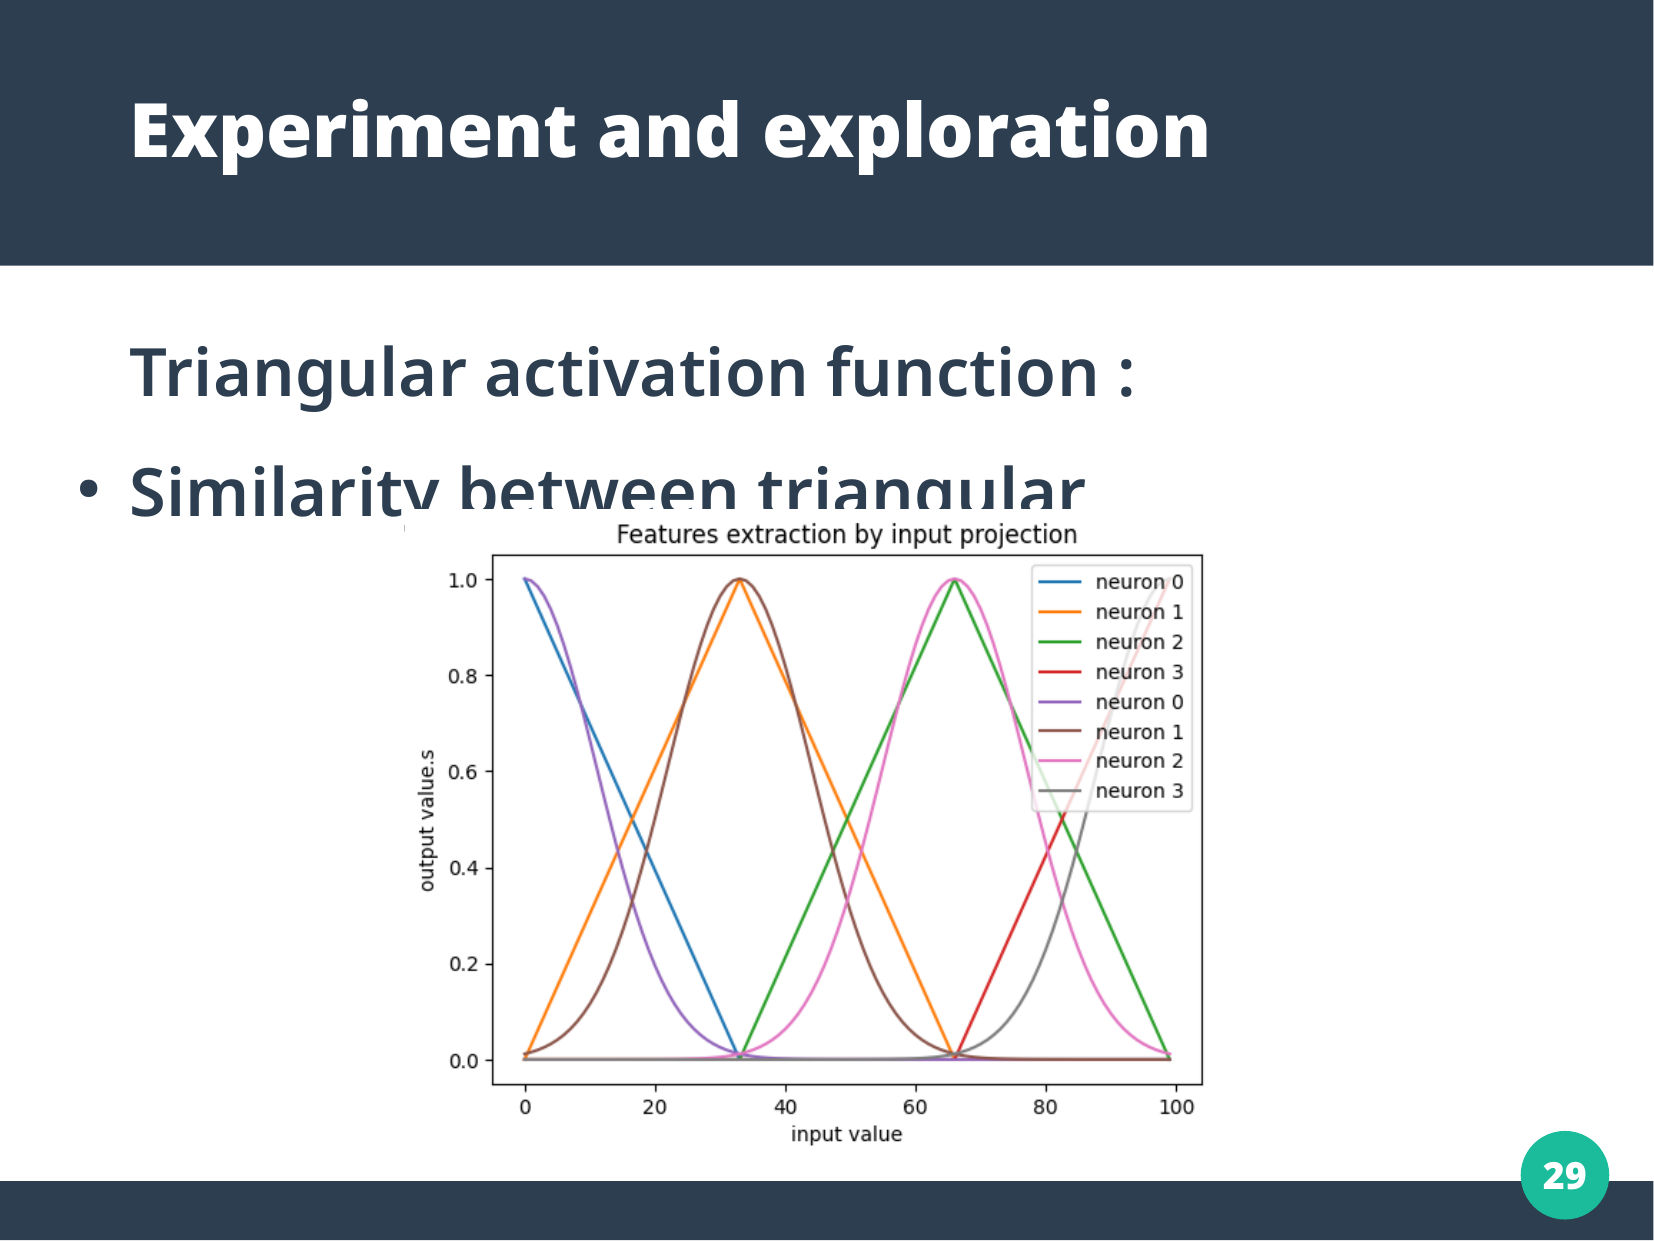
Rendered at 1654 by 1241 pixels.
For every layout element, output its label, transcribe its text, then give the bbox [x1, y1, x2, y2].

list Triangular activation function : Similarity between triangular [59, 324, 1595, 1152]
picture [405, 509, 1216, 1161]
title Experiment and exploration [59, 49, 1595, 207]
